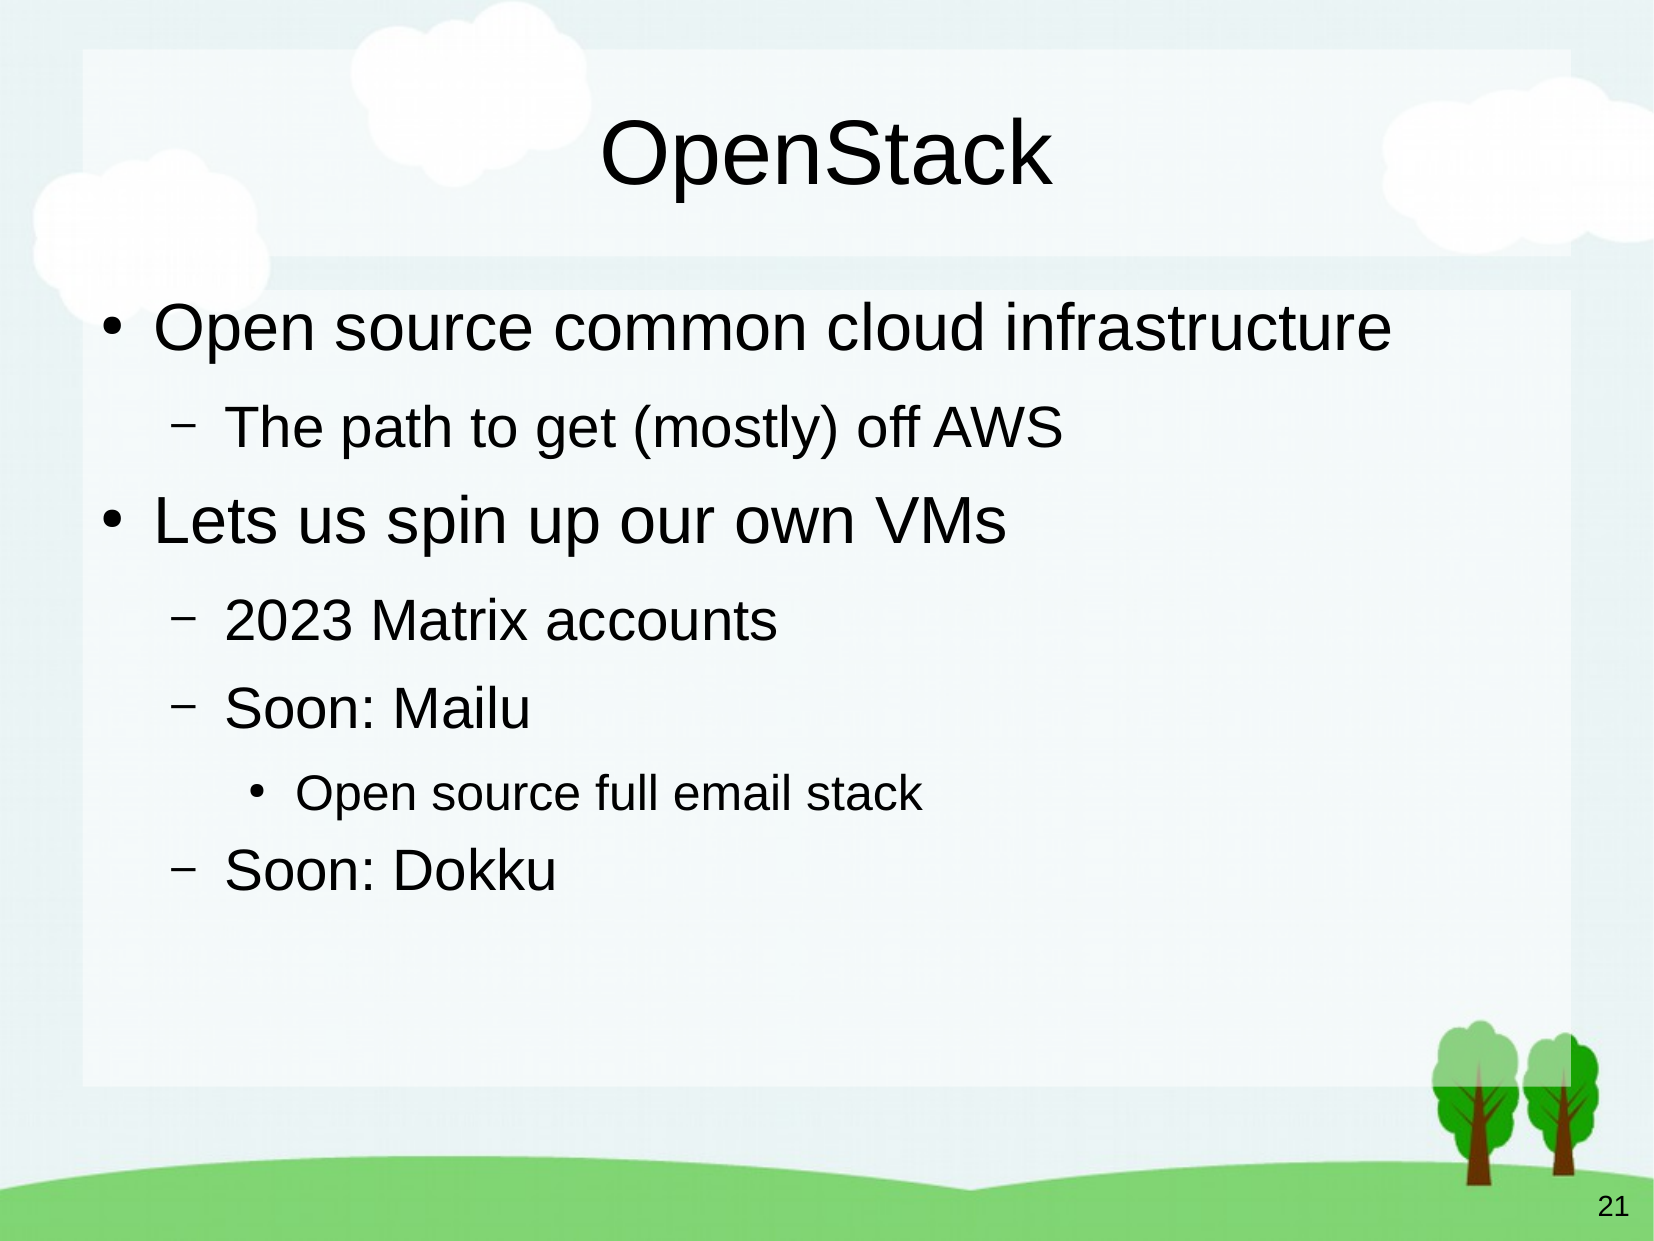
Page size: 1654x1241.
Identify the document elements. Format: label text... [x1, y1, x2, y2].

list Open source common cloud infrastructure The path to get (mostly) off AWS Lets us spin up our own VMs 2023 Matrix accounts Soon: Mailu Open source full email stack Soon: Dokku [82, 290, 1571, 1087]
picture [0, 0, 1654, 1241]
title OpenStack [82, 49, 1571, 257]
